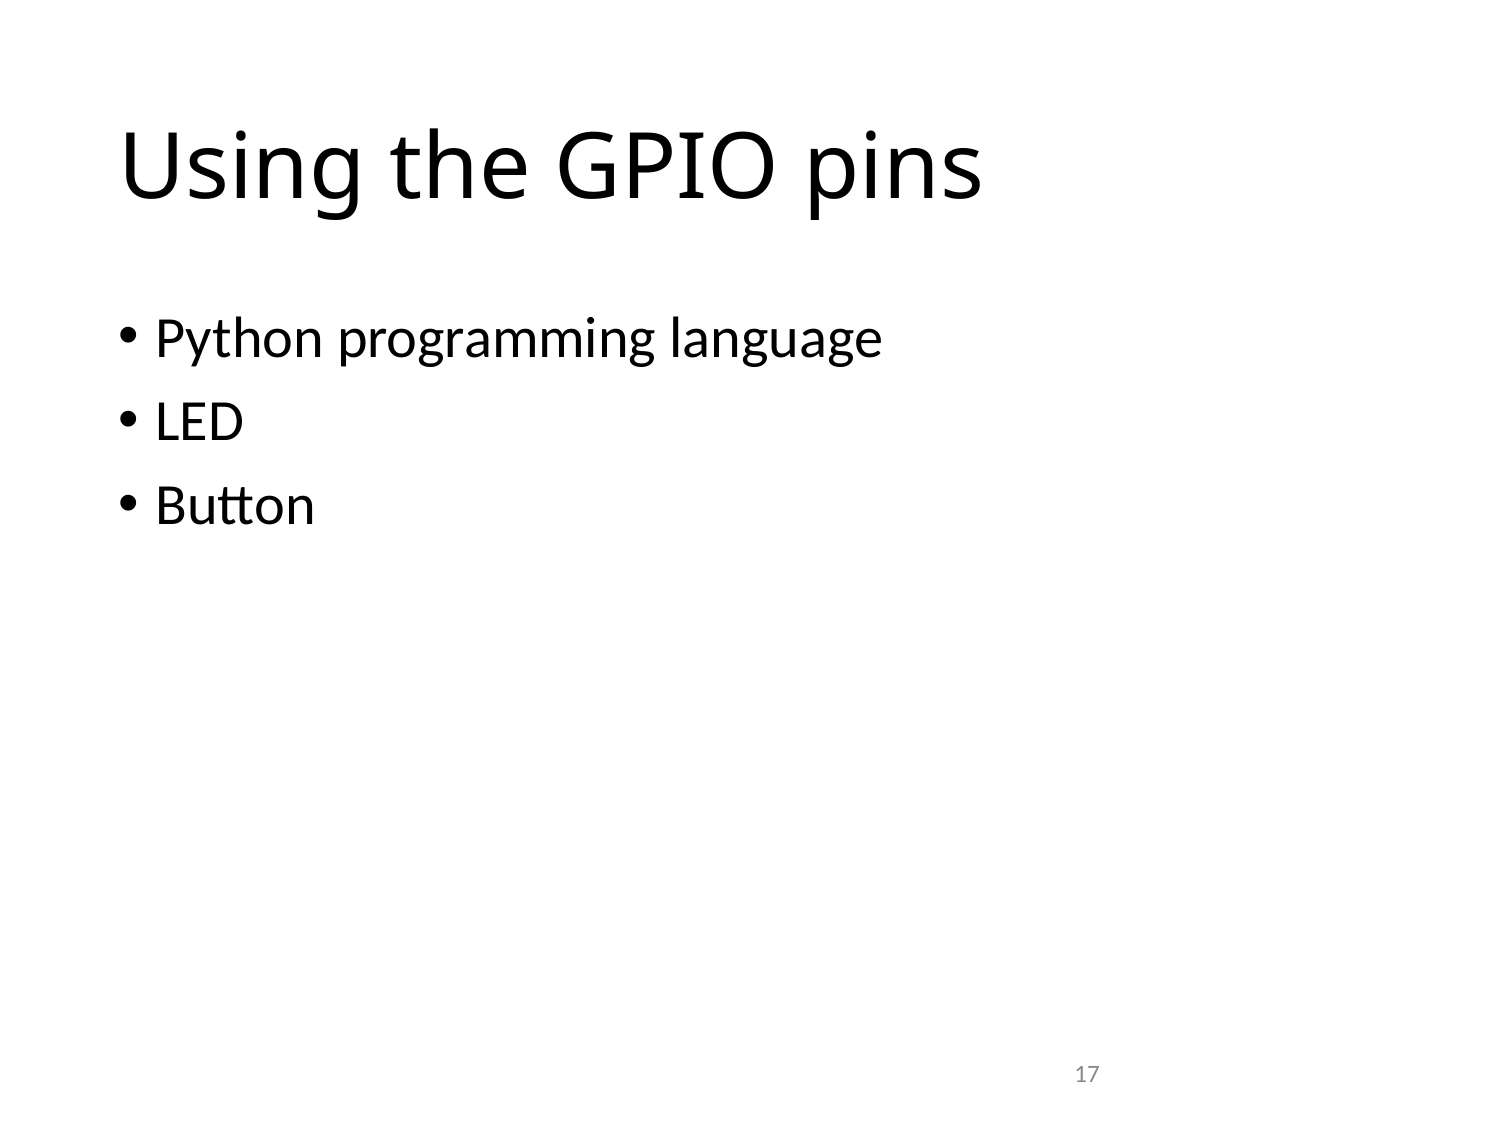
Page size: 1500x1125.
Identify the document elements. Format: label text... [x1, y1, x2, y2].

title Using the GPIO pins [103, 59, 1397, 278]
text_box 17 [1059, 1042, 1397, 1103]
list Python programming language LED Button [103, 299, 1397, 1014]
